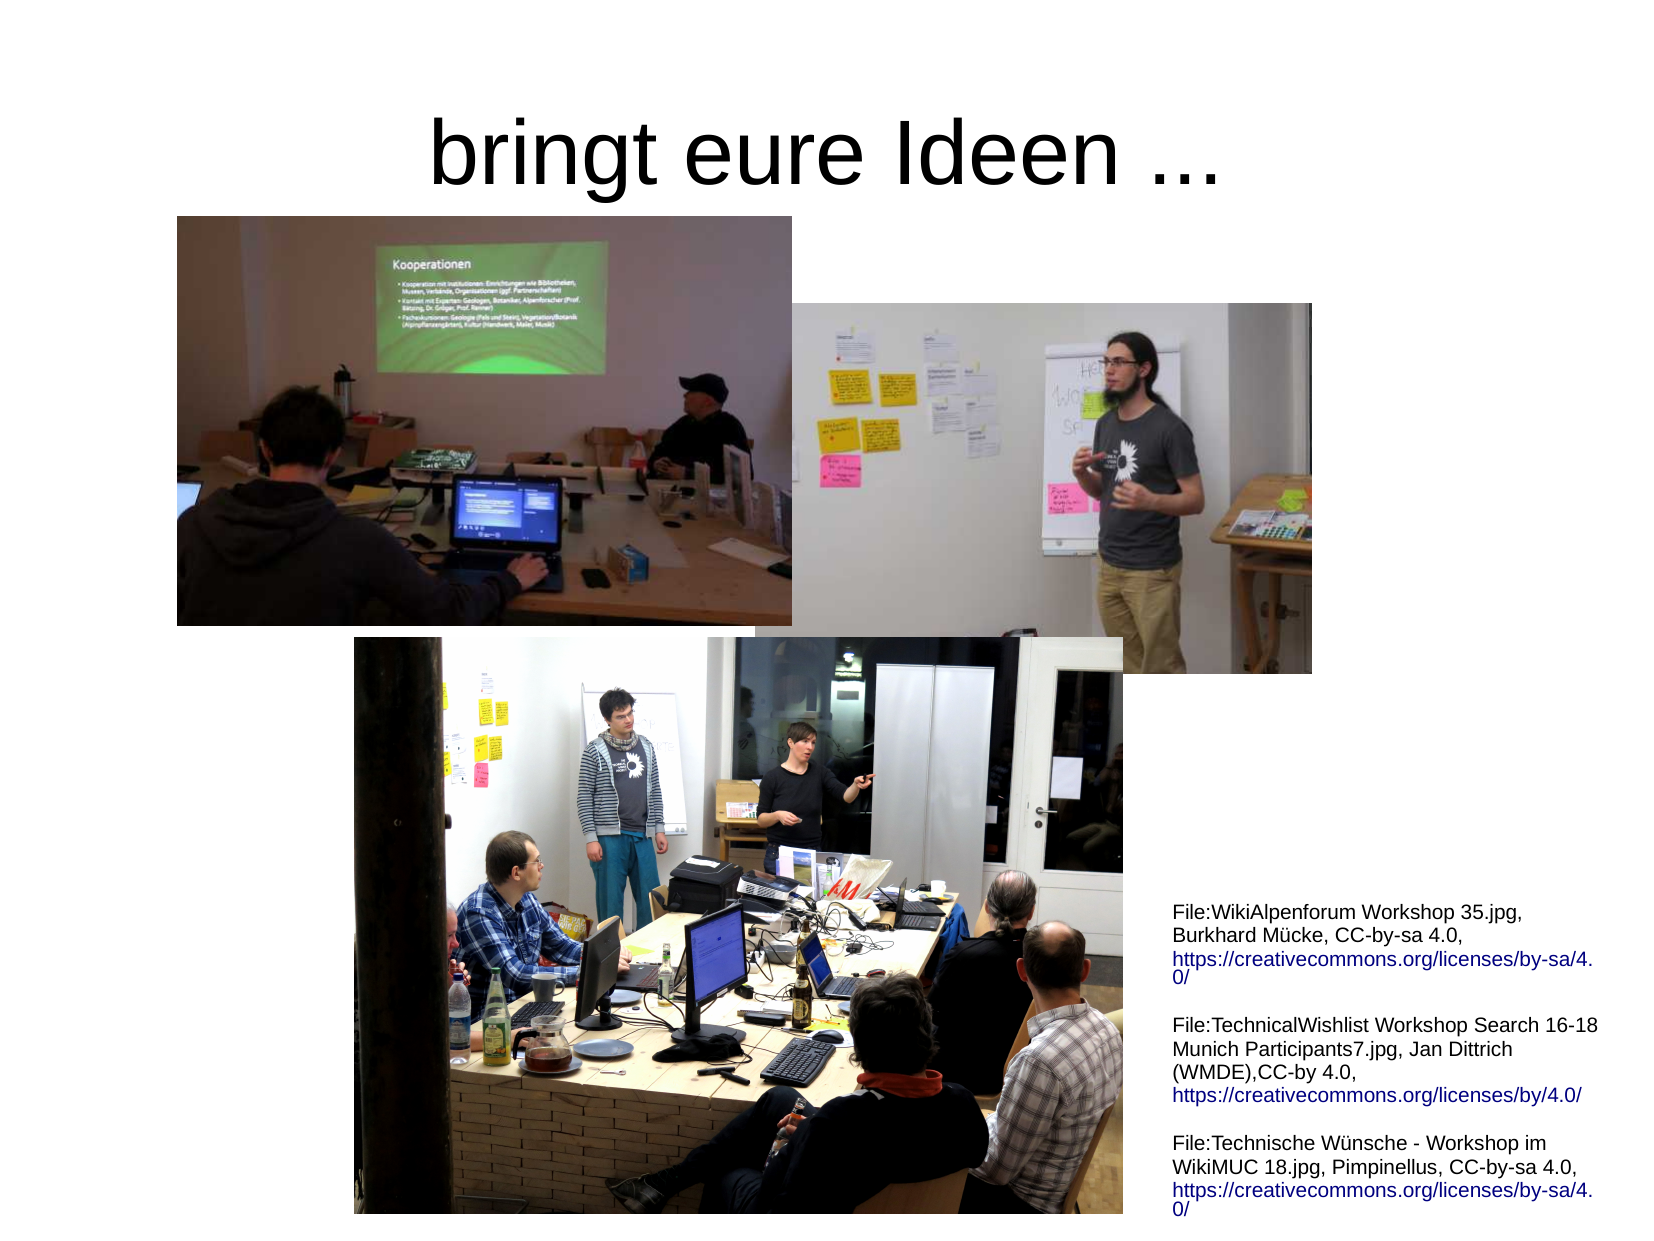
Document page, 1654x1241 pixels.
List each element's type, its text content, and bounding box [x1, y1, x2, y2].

text_box File:WikiAlpenforum Workshop 35.jpg, Burkhard Mücke, CC-by-sa 4.0,https://creativecommons.org/licenses/by-sa/4.0/ File:TechnicalWishlist Workshop Search 16-18 Munich Participants7.jpg, Jan Dittrich (WMDE),CC-by 4.0, https://creativecommons.org/licenses/by/4.0/ File:Technische Wünsche - Workshop im WikiMUC 18.jpg, Pimpinellus, CC-by-sa 4.0,https://creativecommons.org/licenses/by-sa/4.0/ [1157, 893, 1619, 1239]
picture [177, 216, 1312, 1214]
title bringt eure Ideen ... [82, 49, 1571, 257]
